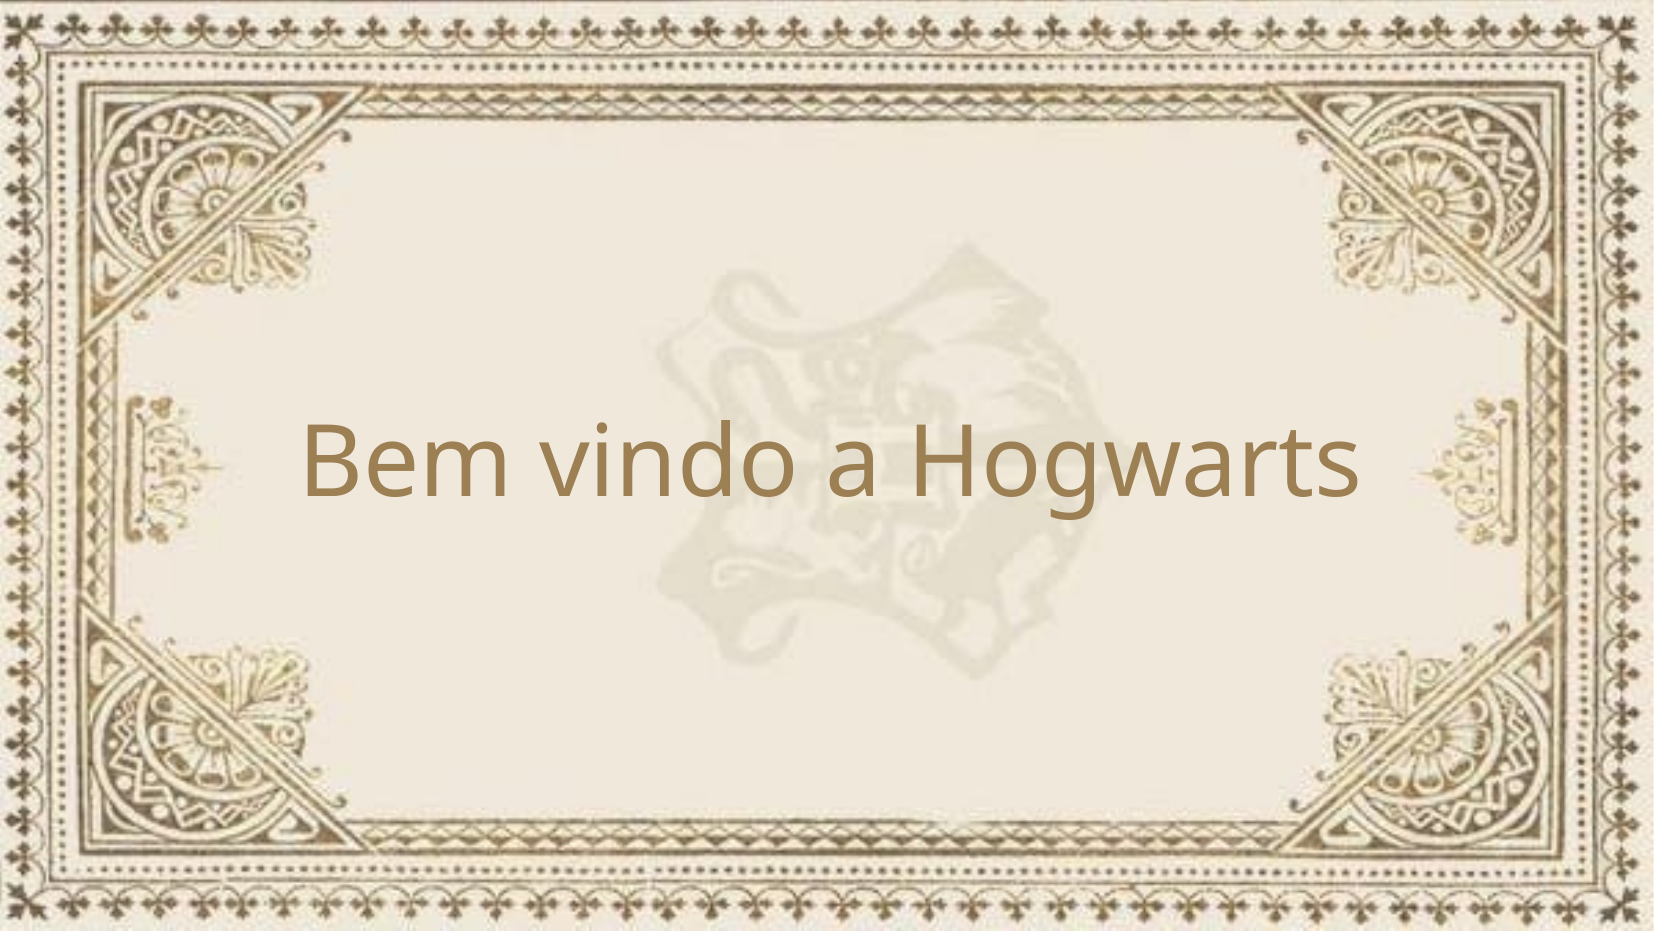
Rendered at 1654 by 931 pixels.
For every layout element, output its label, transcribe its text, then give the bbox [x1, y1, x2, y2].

text_box Bem vindo a Hogwarts [206, 381, 1456, 798]
picture [0, 0, 1654, 931]
